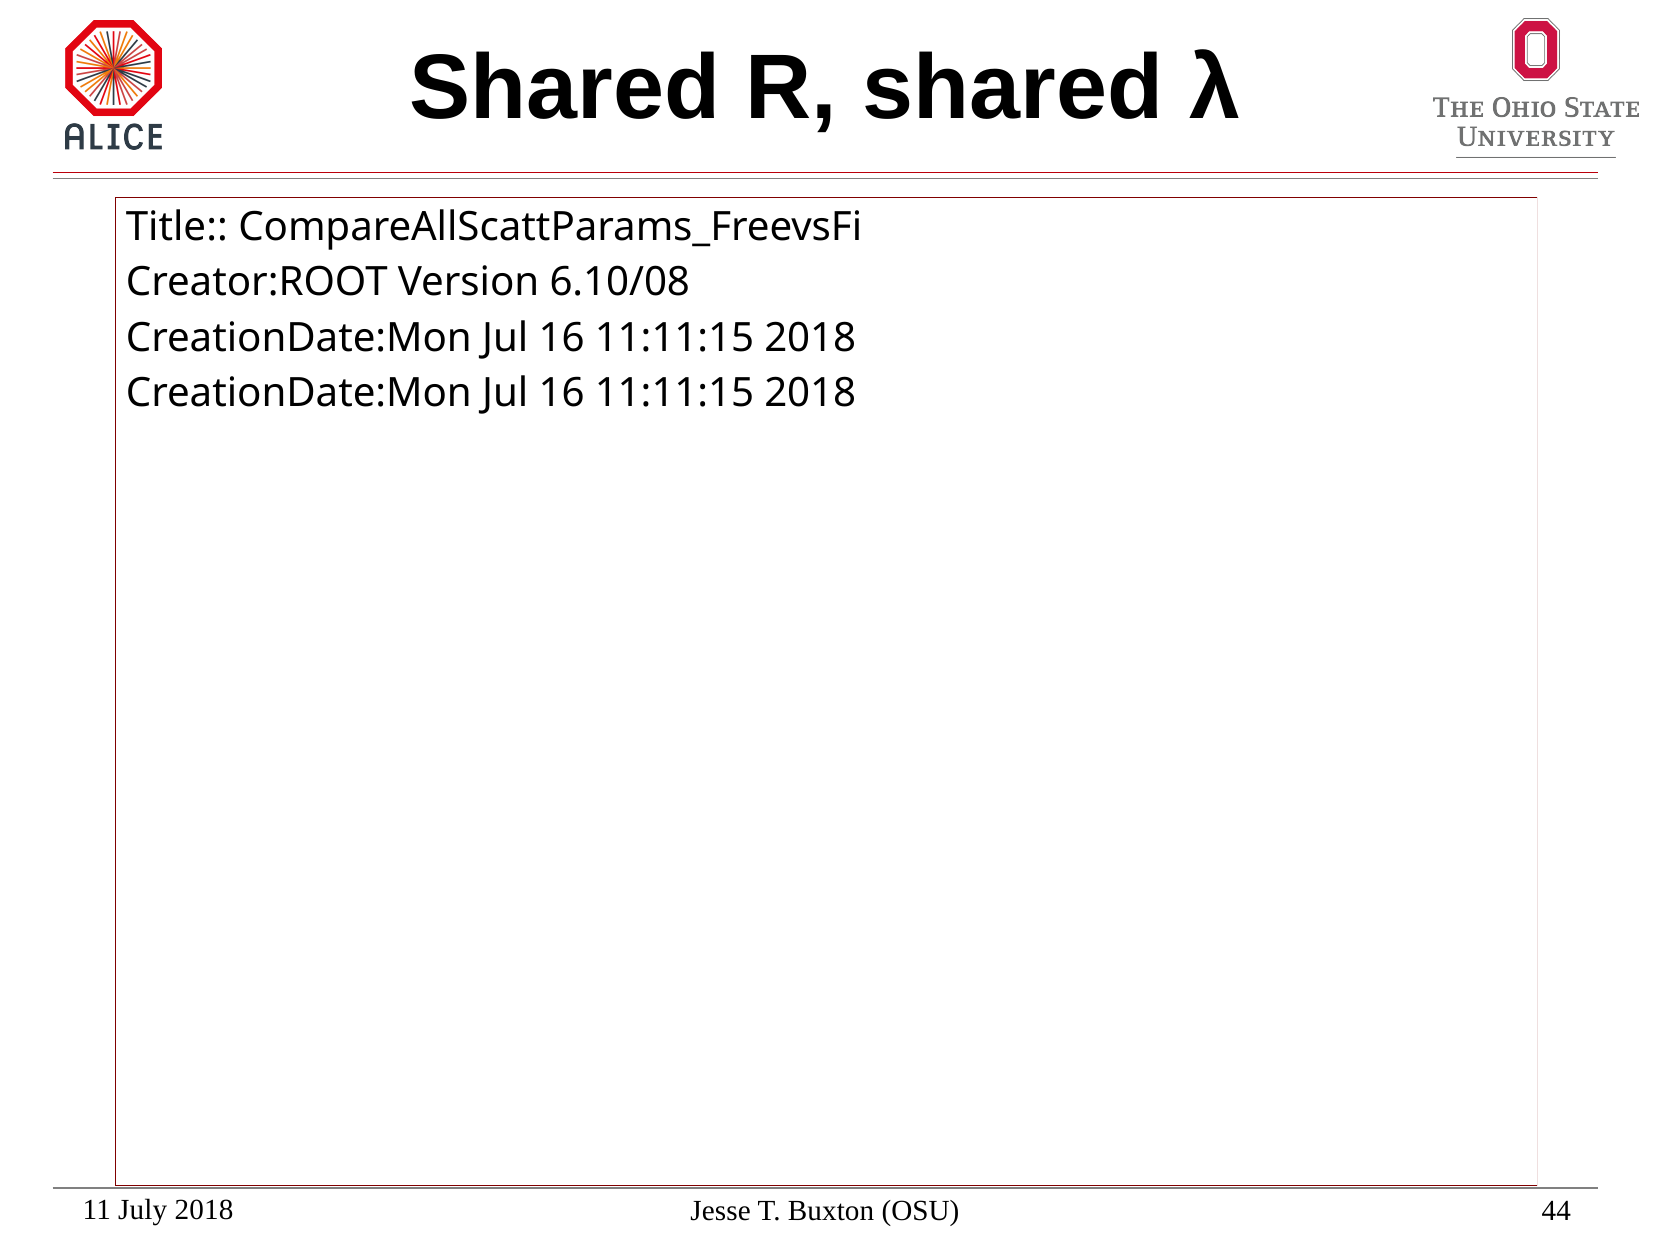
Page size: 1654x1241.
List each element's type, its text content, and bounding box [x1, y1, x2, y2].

picture [112, 195, 1538, 1186]
picture [1513, 5, 1642, 171]
picture [65, 20, 137, 150]
title Shared R, shared λ [137, 1, 1513, 172]
